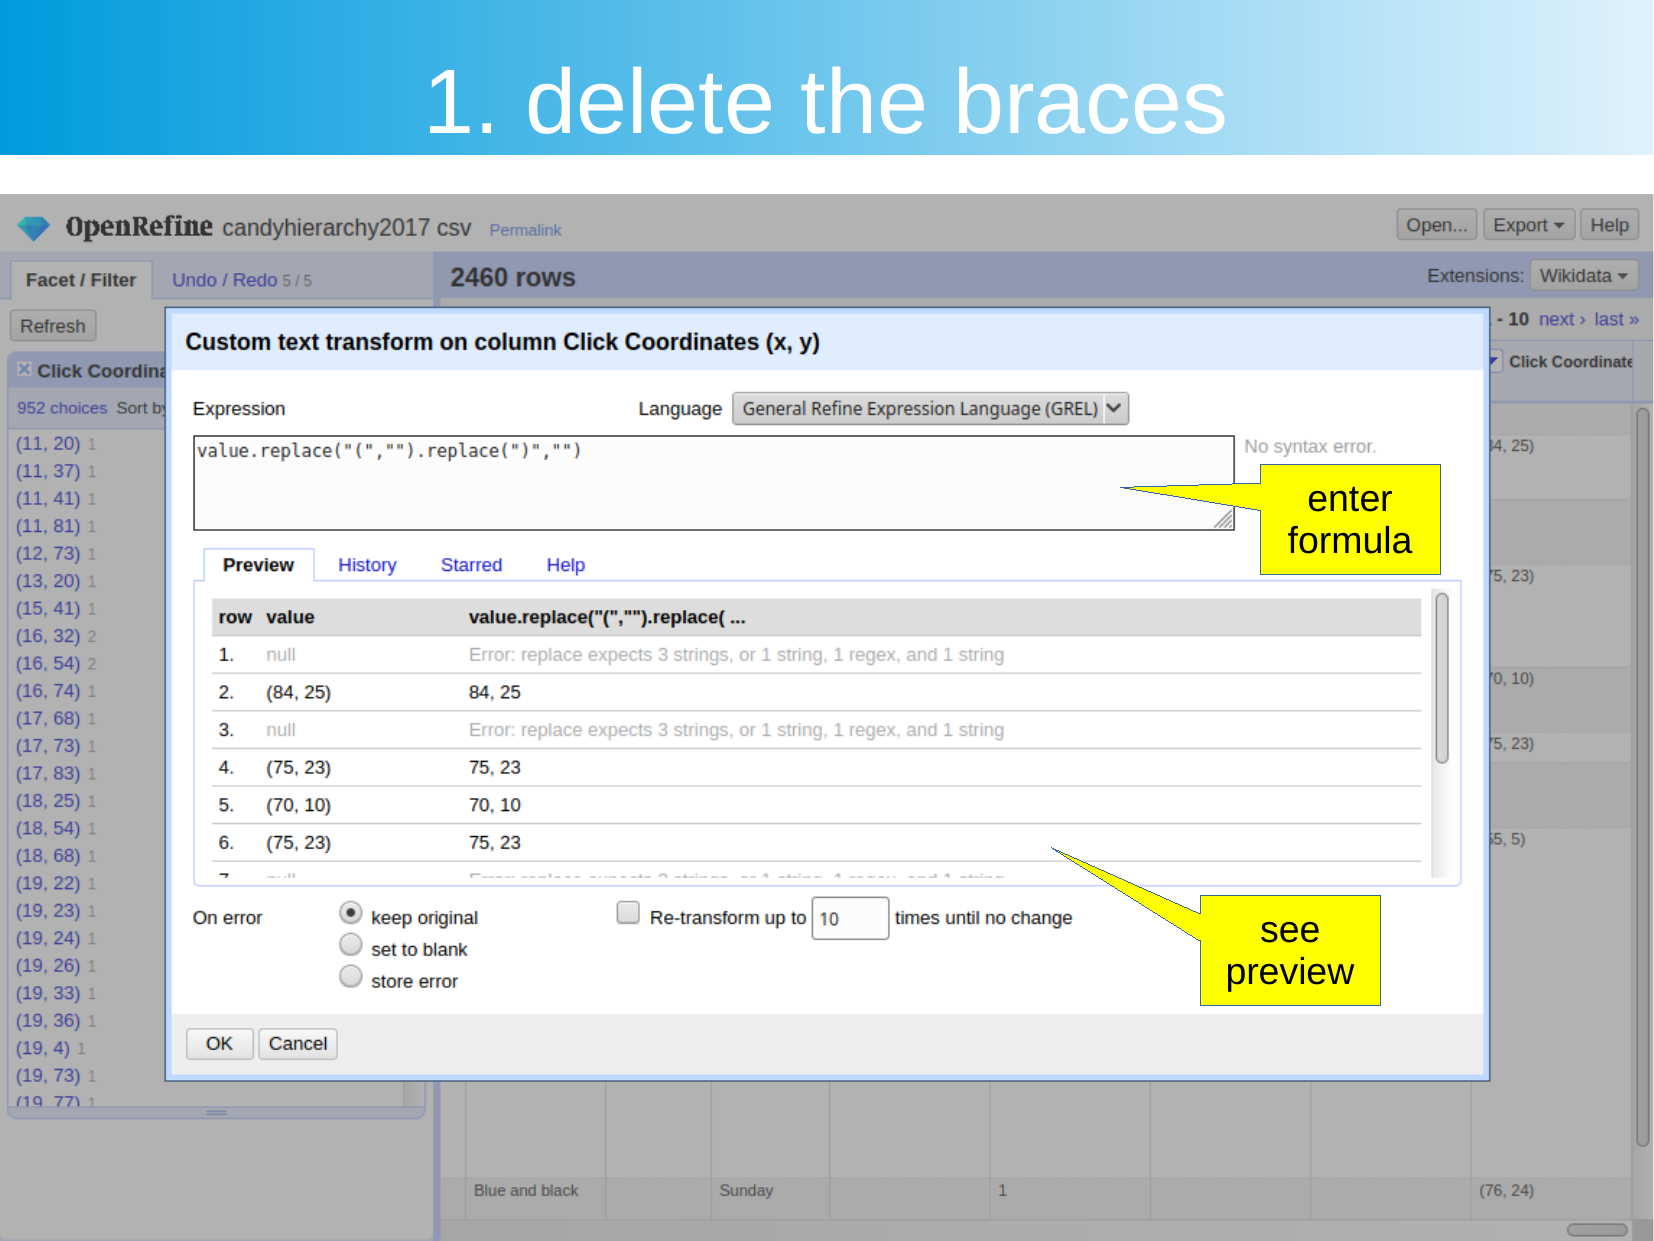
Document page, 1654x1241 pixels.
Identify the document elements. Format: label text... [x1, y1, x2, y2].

text_box see preview [1051, 847, 1381, 1006]
title 1. delete the braces [82, 49, 1571, 155]
text_box enter formula [1120, 464, 1441, 575]
picture [0, 194, 1654, 1241]
